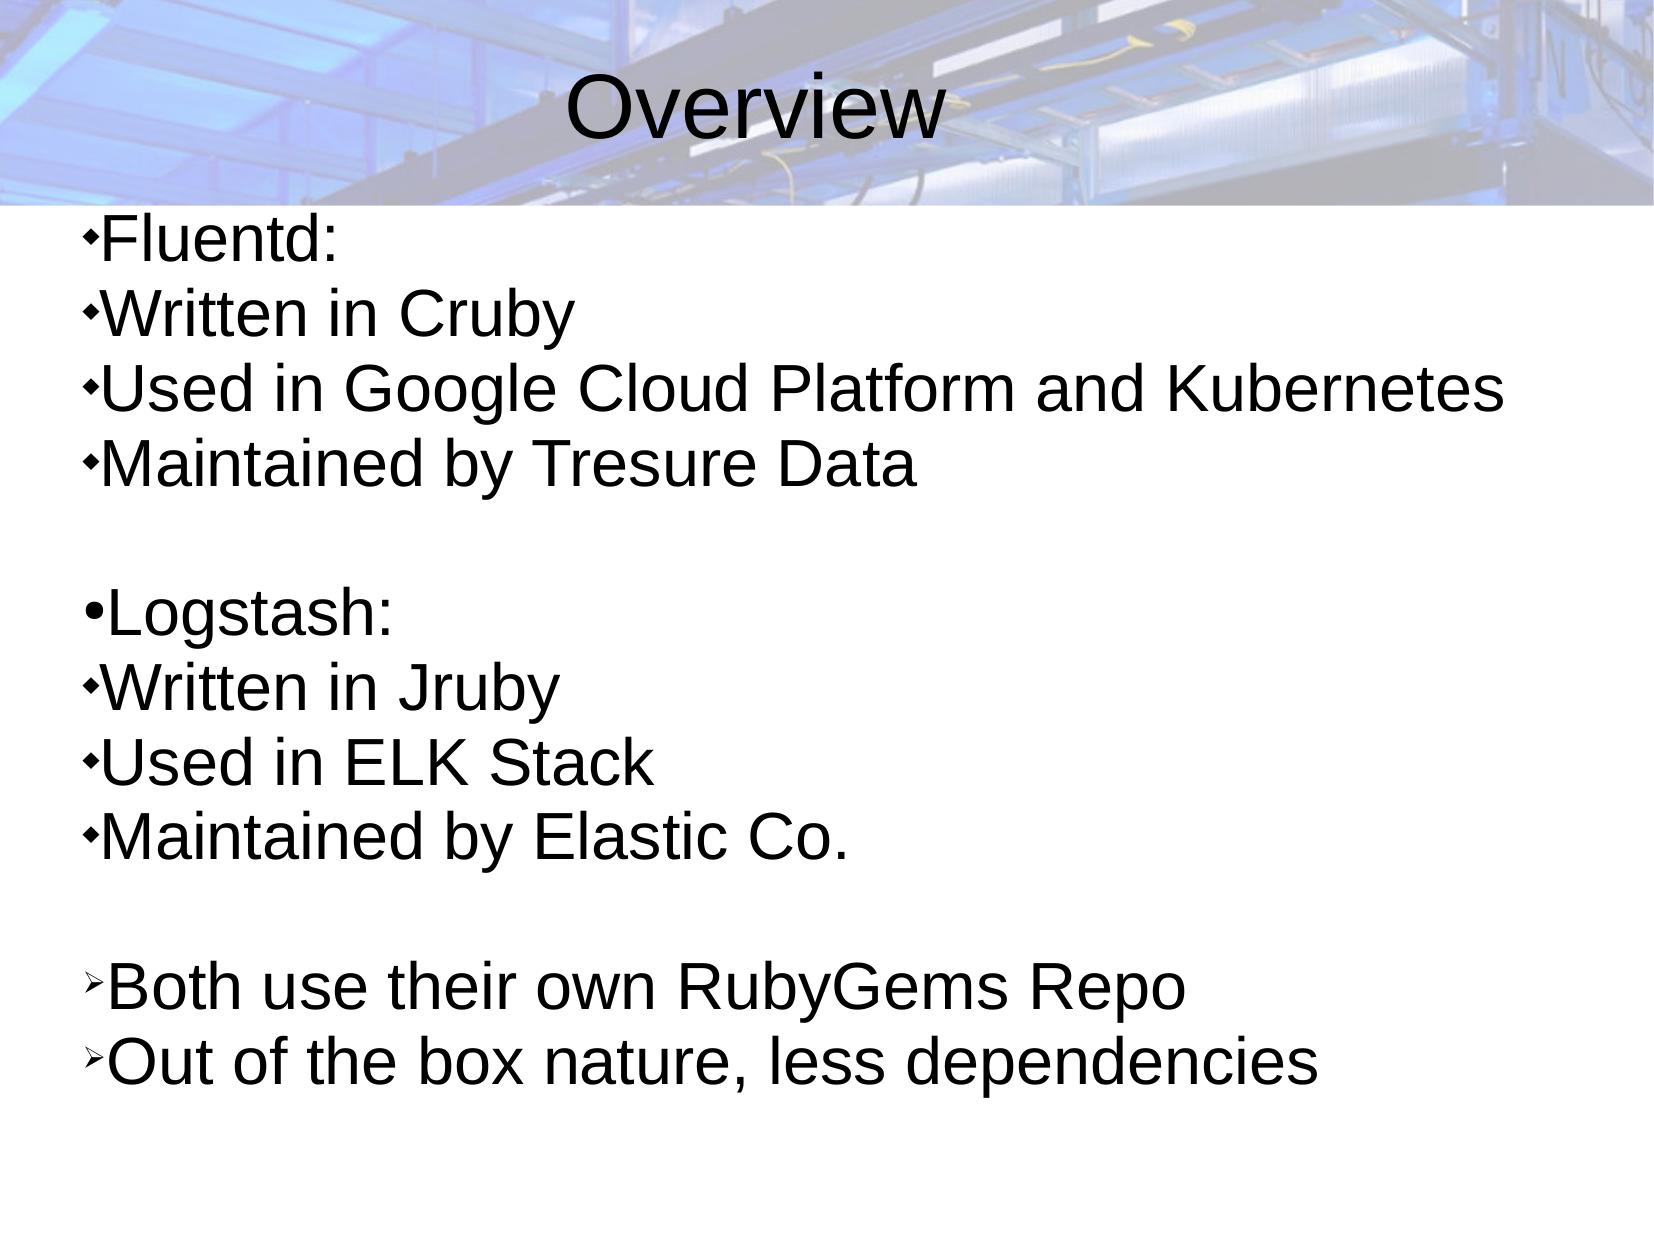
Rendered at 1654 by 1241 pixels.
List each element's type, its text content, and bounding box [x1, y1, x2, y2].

title Overview [11, 2, 1501, 211]
subtitle Fluentd: Written in Cruby Used in Google Cloud Platform and Kubernetes Maintained by Tresure Data Logstash: Written in Jruby Used in ELK Stack Maintained by Elastic Co. Both use their own RubyGems Repo Out of the box nature, less dependencies [82, 201, 1538, 1099]
picture [0, 0, 1654, 1241]
